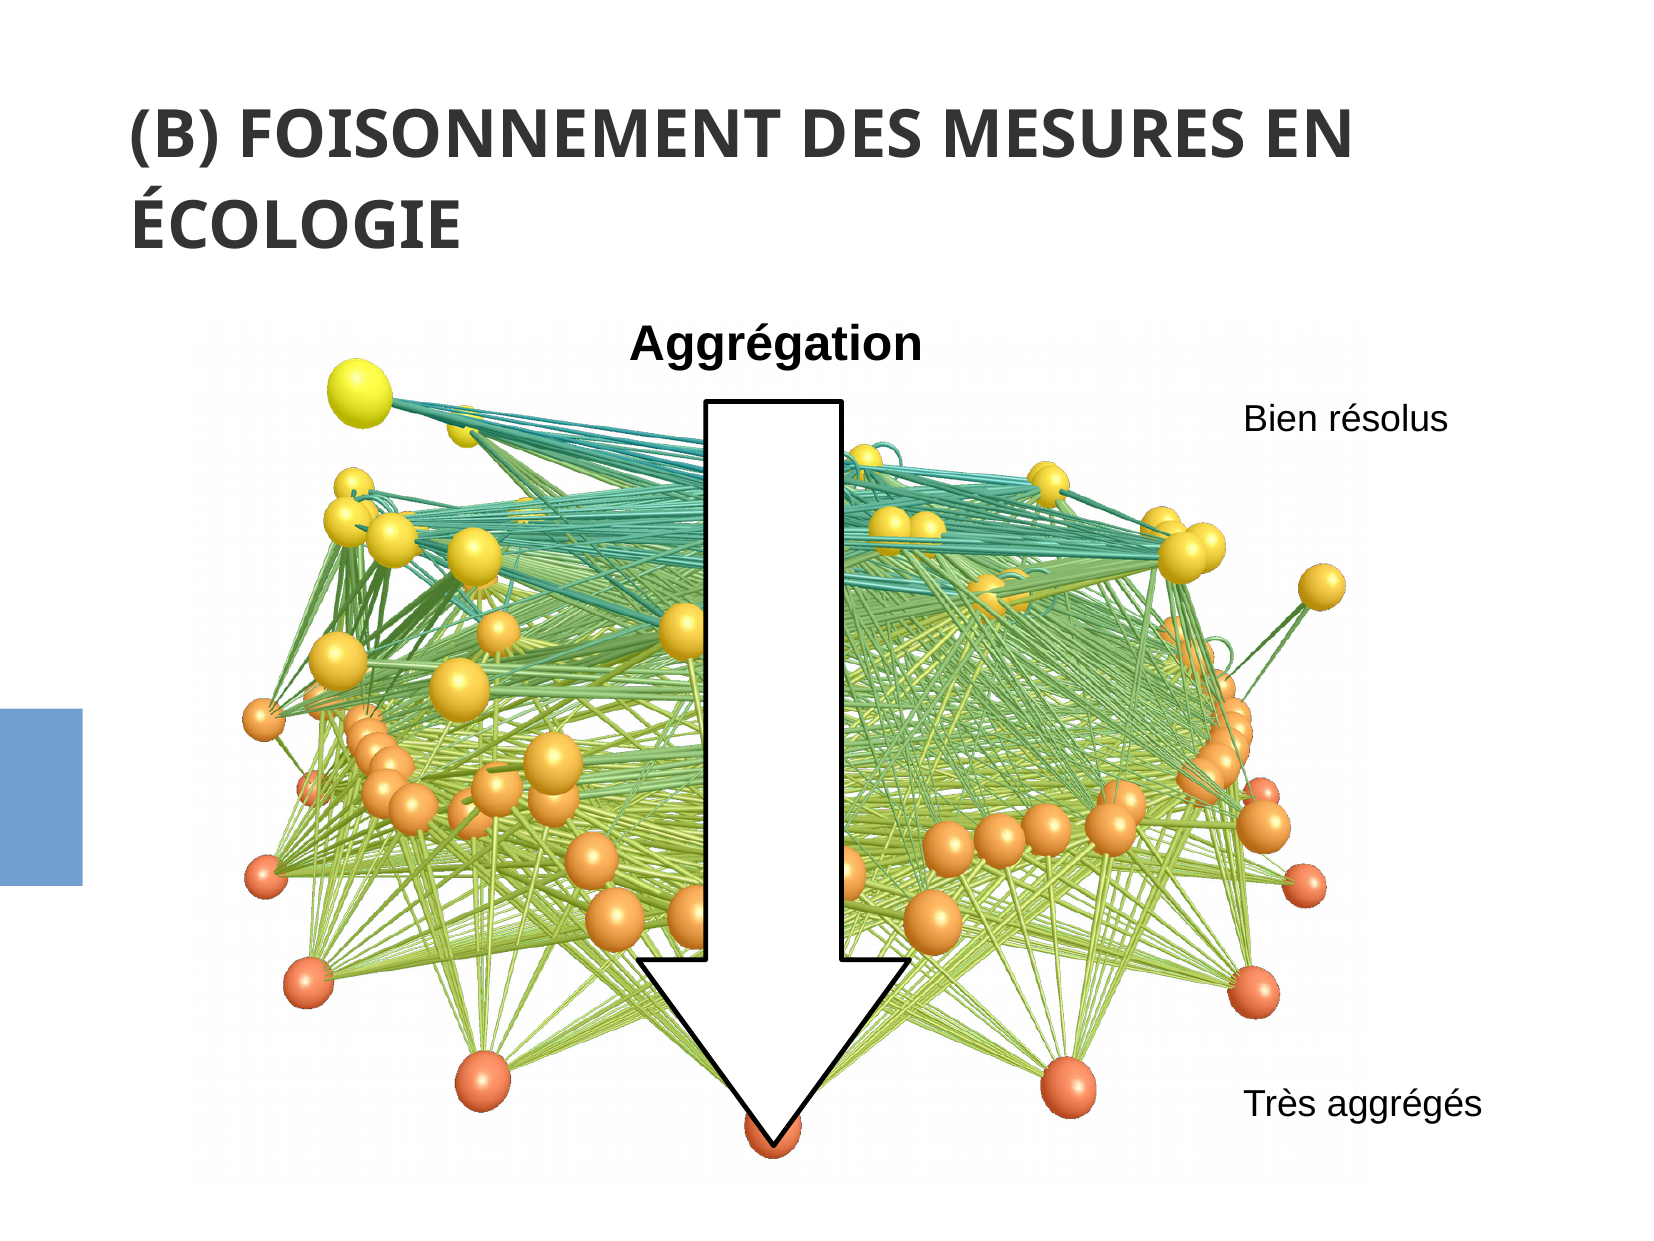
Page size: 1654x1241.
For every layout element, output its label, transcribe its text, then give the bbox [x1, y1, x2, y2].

text_box Bien résolus [1228, 389, 1619, 447]
text_box Très aggrégés [1228, 1074, 1619, 1132]
title (B) FOISONNEMENT DES MESURES EN ÉCOLOGIE [129, 59, 1536, 296]
text_box Aggrégation [614, 307, 1052, 378]
text_box [637, 401, 910, 1146]
picture [188, 319, 1371, 1185]
